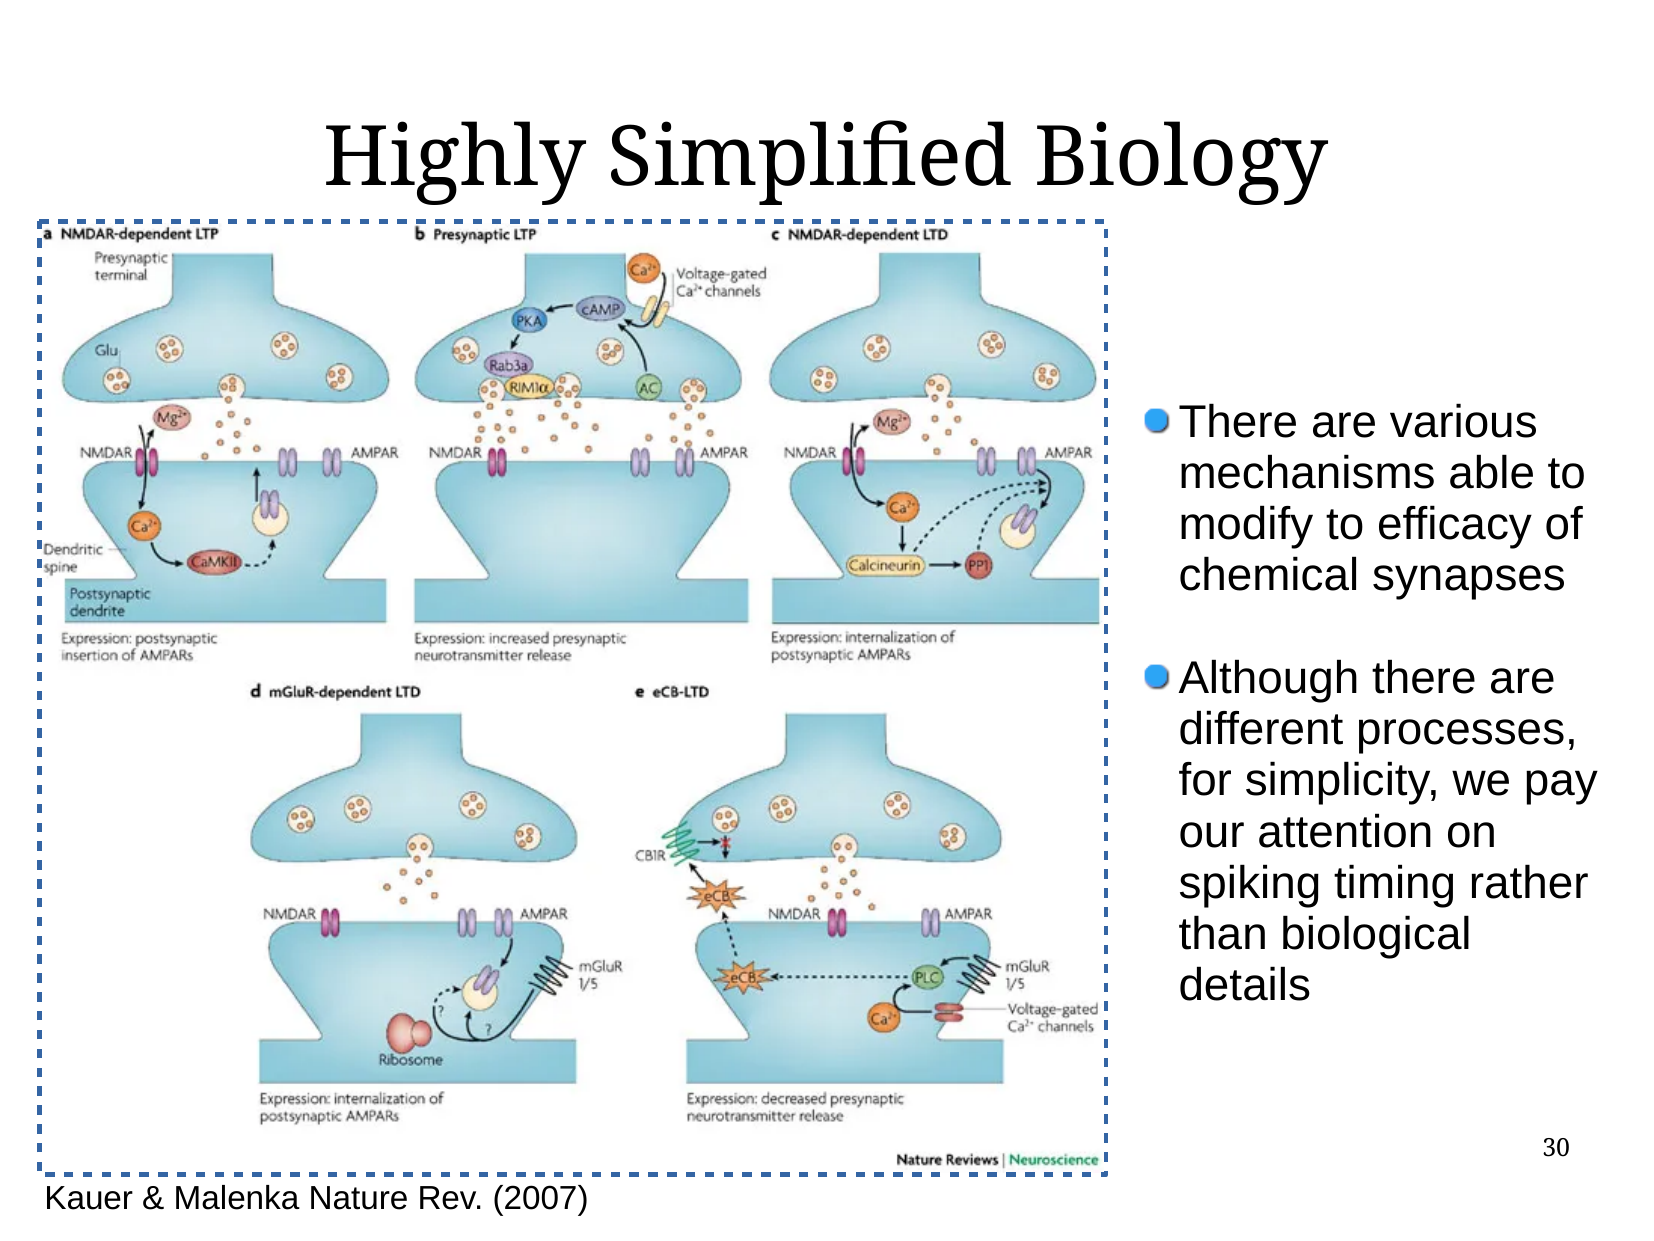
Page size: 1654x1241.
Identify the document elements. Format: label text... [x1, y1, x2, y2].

picture [41, 223, 1104, 1173]
text_box Kauer & Malenka Nature Rev. (2007) [29, 1172, 681, 1230]
title Highly Simplified Biology [82, 49, 1571, 257]
text_box There are various mechanisms able to modify to efficacy of chemical synapses Although there are different processes, for simplicity, we pay our attention on spiking timing rather than biological details [1128, 388, 1624, 1019]
